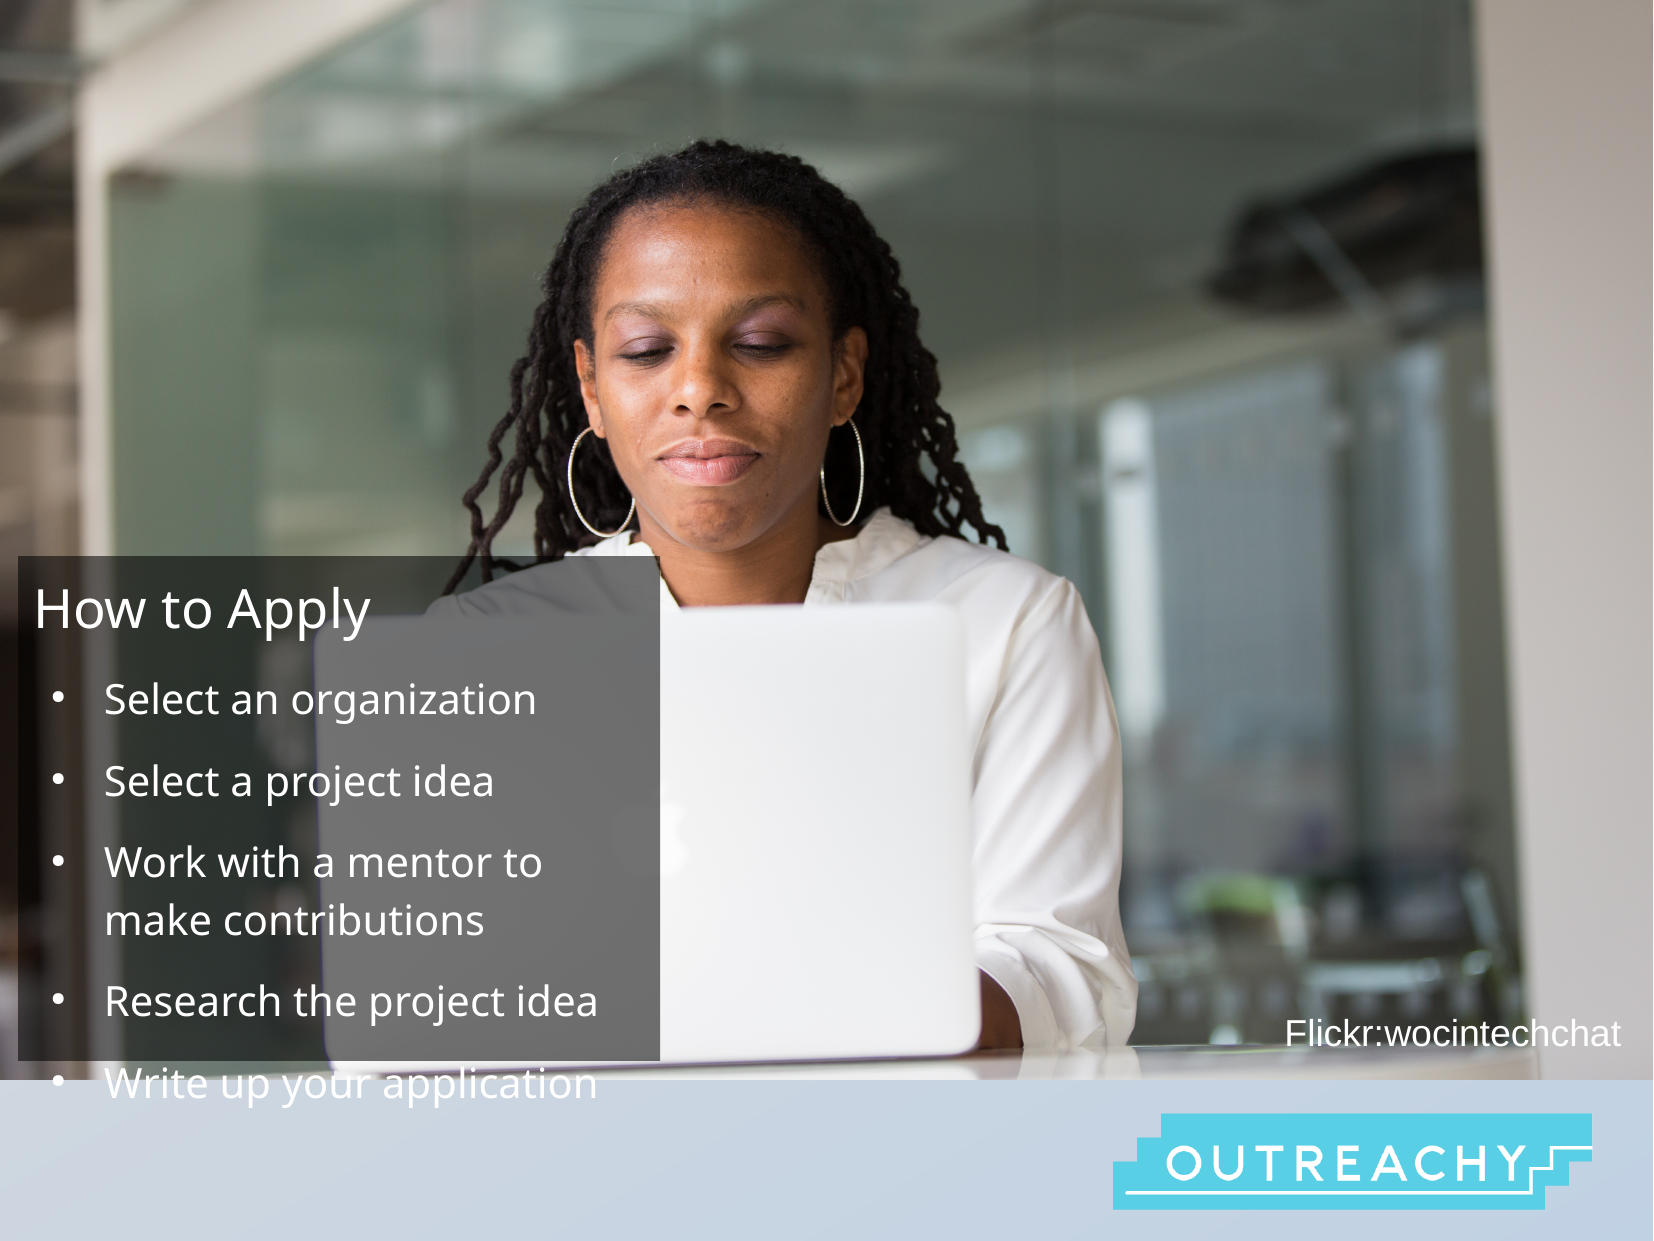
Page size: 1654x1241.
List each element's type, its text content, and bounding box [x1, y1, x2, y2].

picture [1112, 1112, 1593, 1210]
list How to Apply Select an organization Select a project idea Work with a mentor to make contributions Research the project idea Write up your application [18, 556, 661, 1061]
picture [0, 0, 1654, 1080]
text_box Flickr:wocintechchat [1269, 1005, 1637, 1062]
